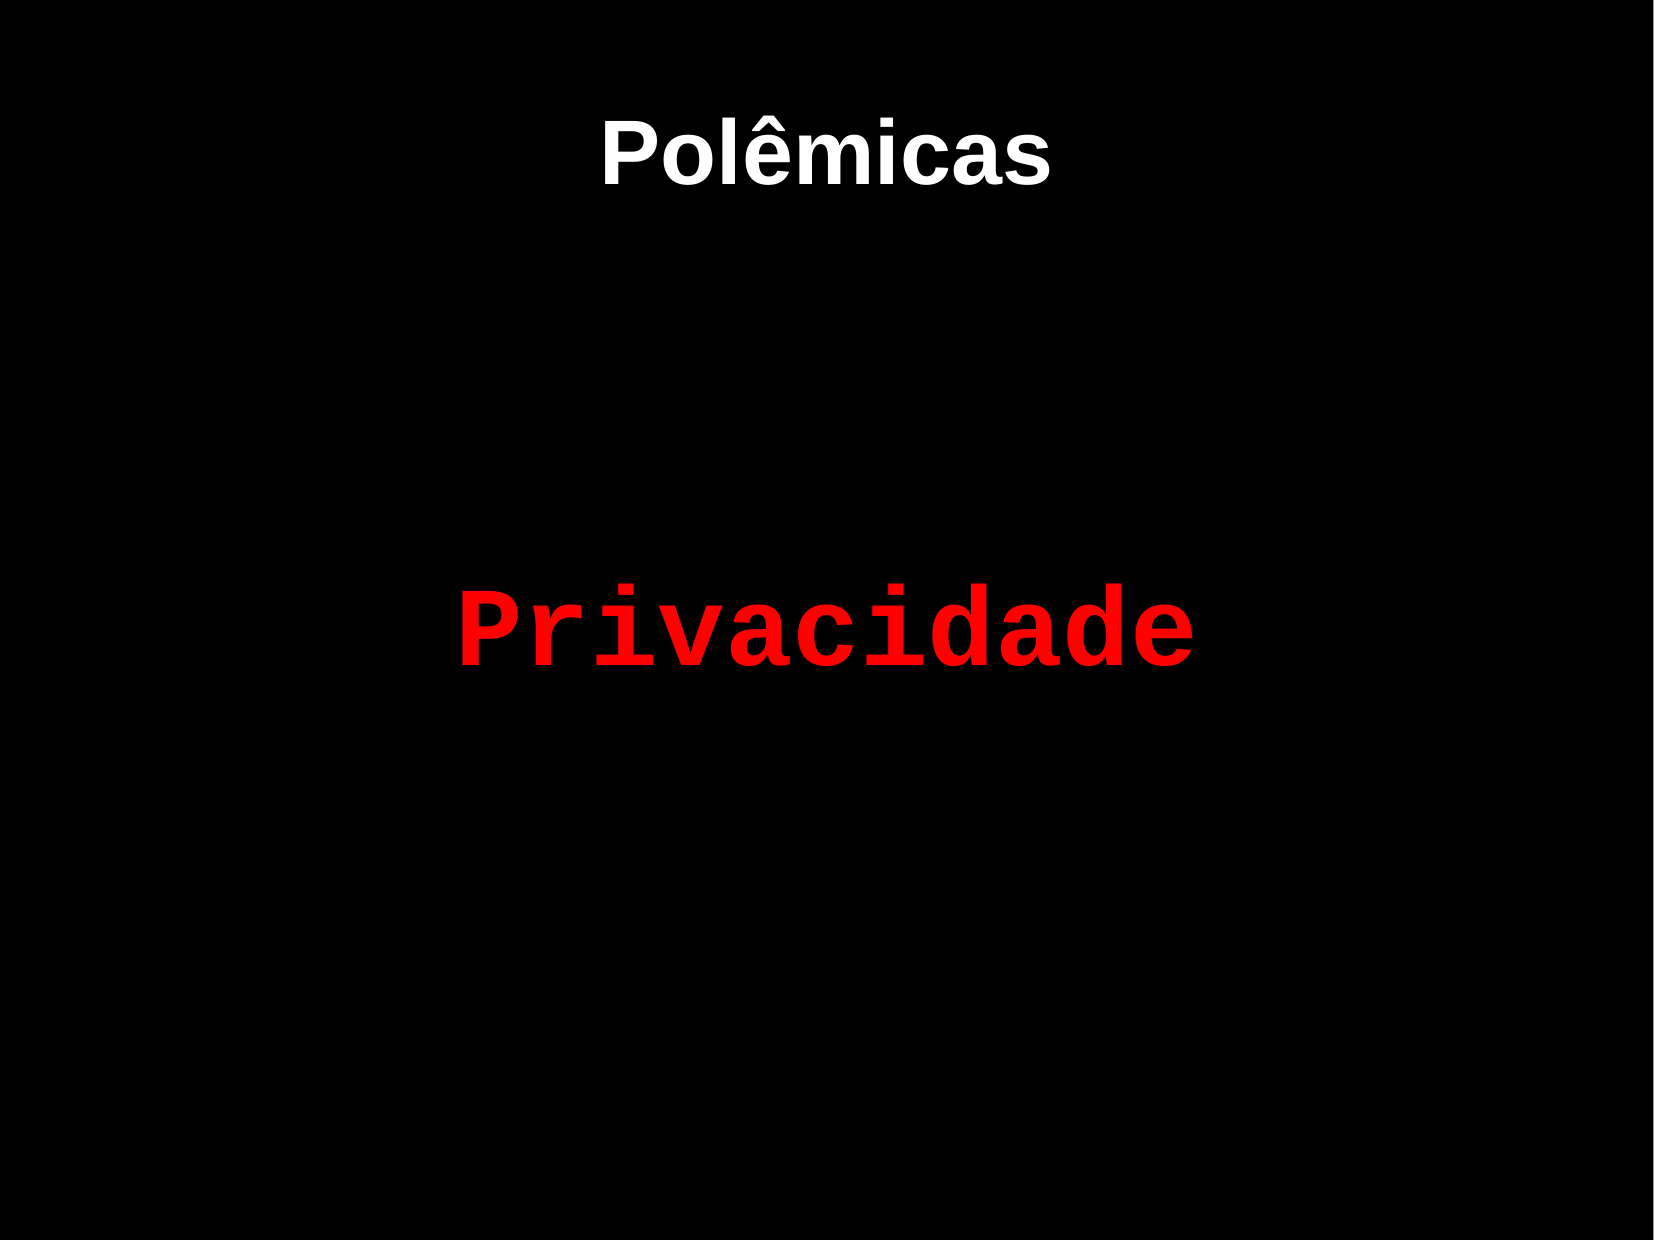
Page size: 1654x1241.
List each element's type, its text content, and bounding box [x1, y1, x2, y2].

subtitle Privacidade [82, 290, 1571, 1109]
title Polêmicas [82, 49, 1571, 257]
